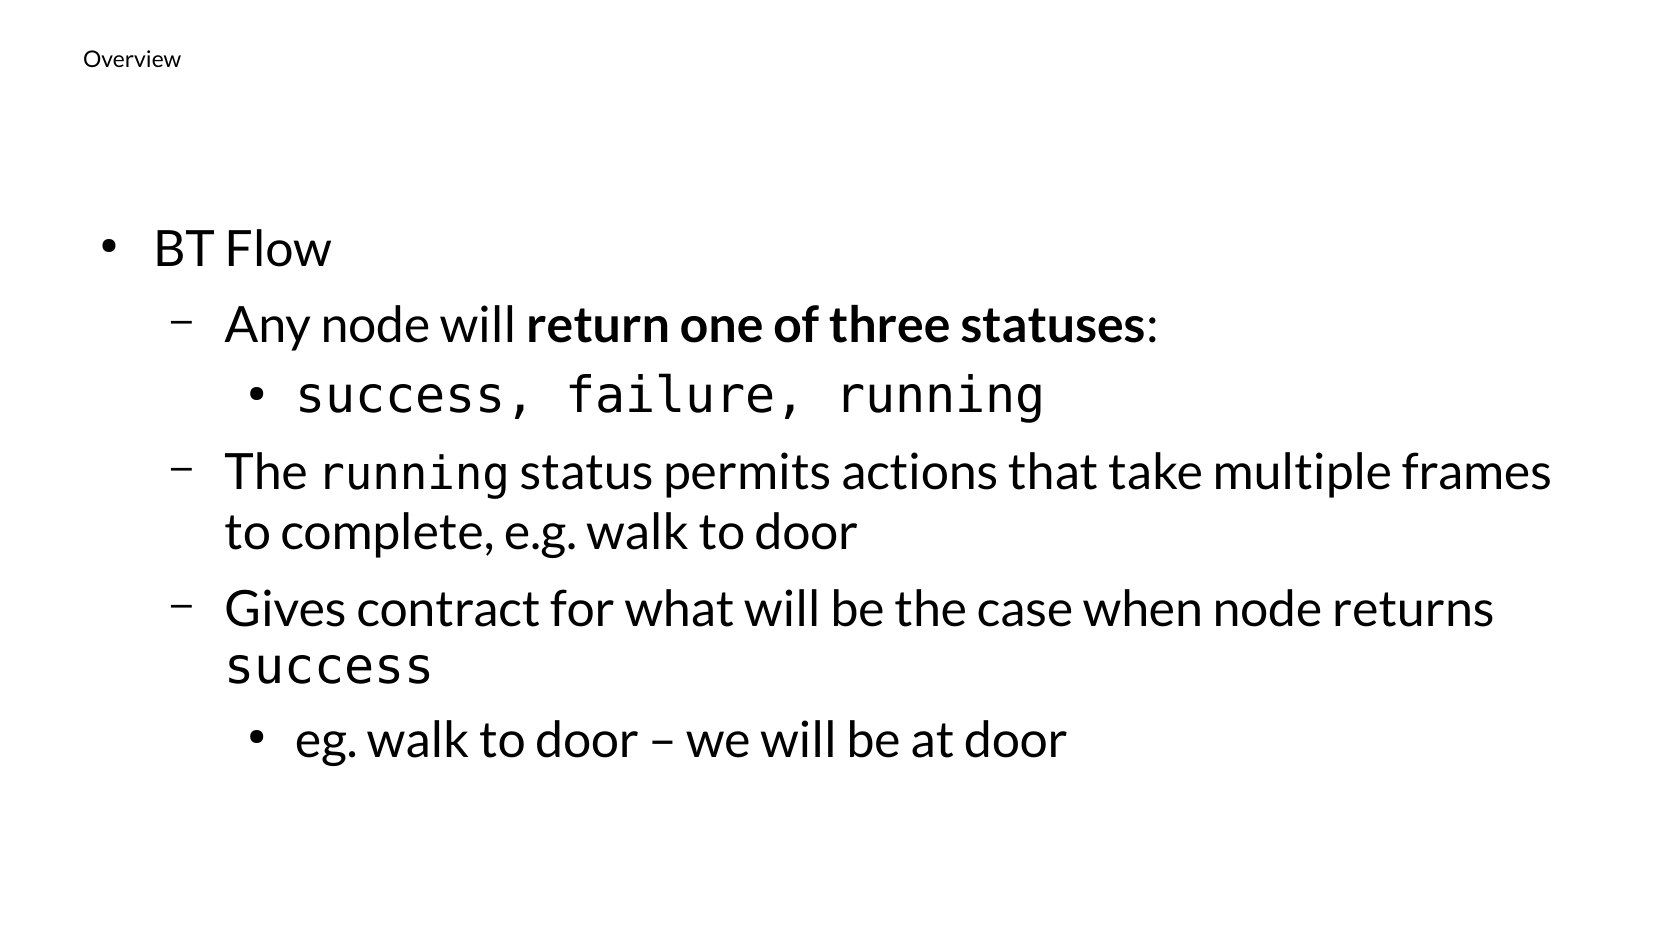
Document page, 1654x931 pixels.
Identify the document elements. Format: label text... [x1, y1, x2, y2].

list BT Flow Any node will return one of three statuses: success, failure, running The running status permits actions that take multiple frames to complete, e.g. walk to door Gives contract for what will be the case when node returns success eg. walk to door – we will be at door [82, 217, 1571, 839]
title Overview [83, 0, 1571, 119]
